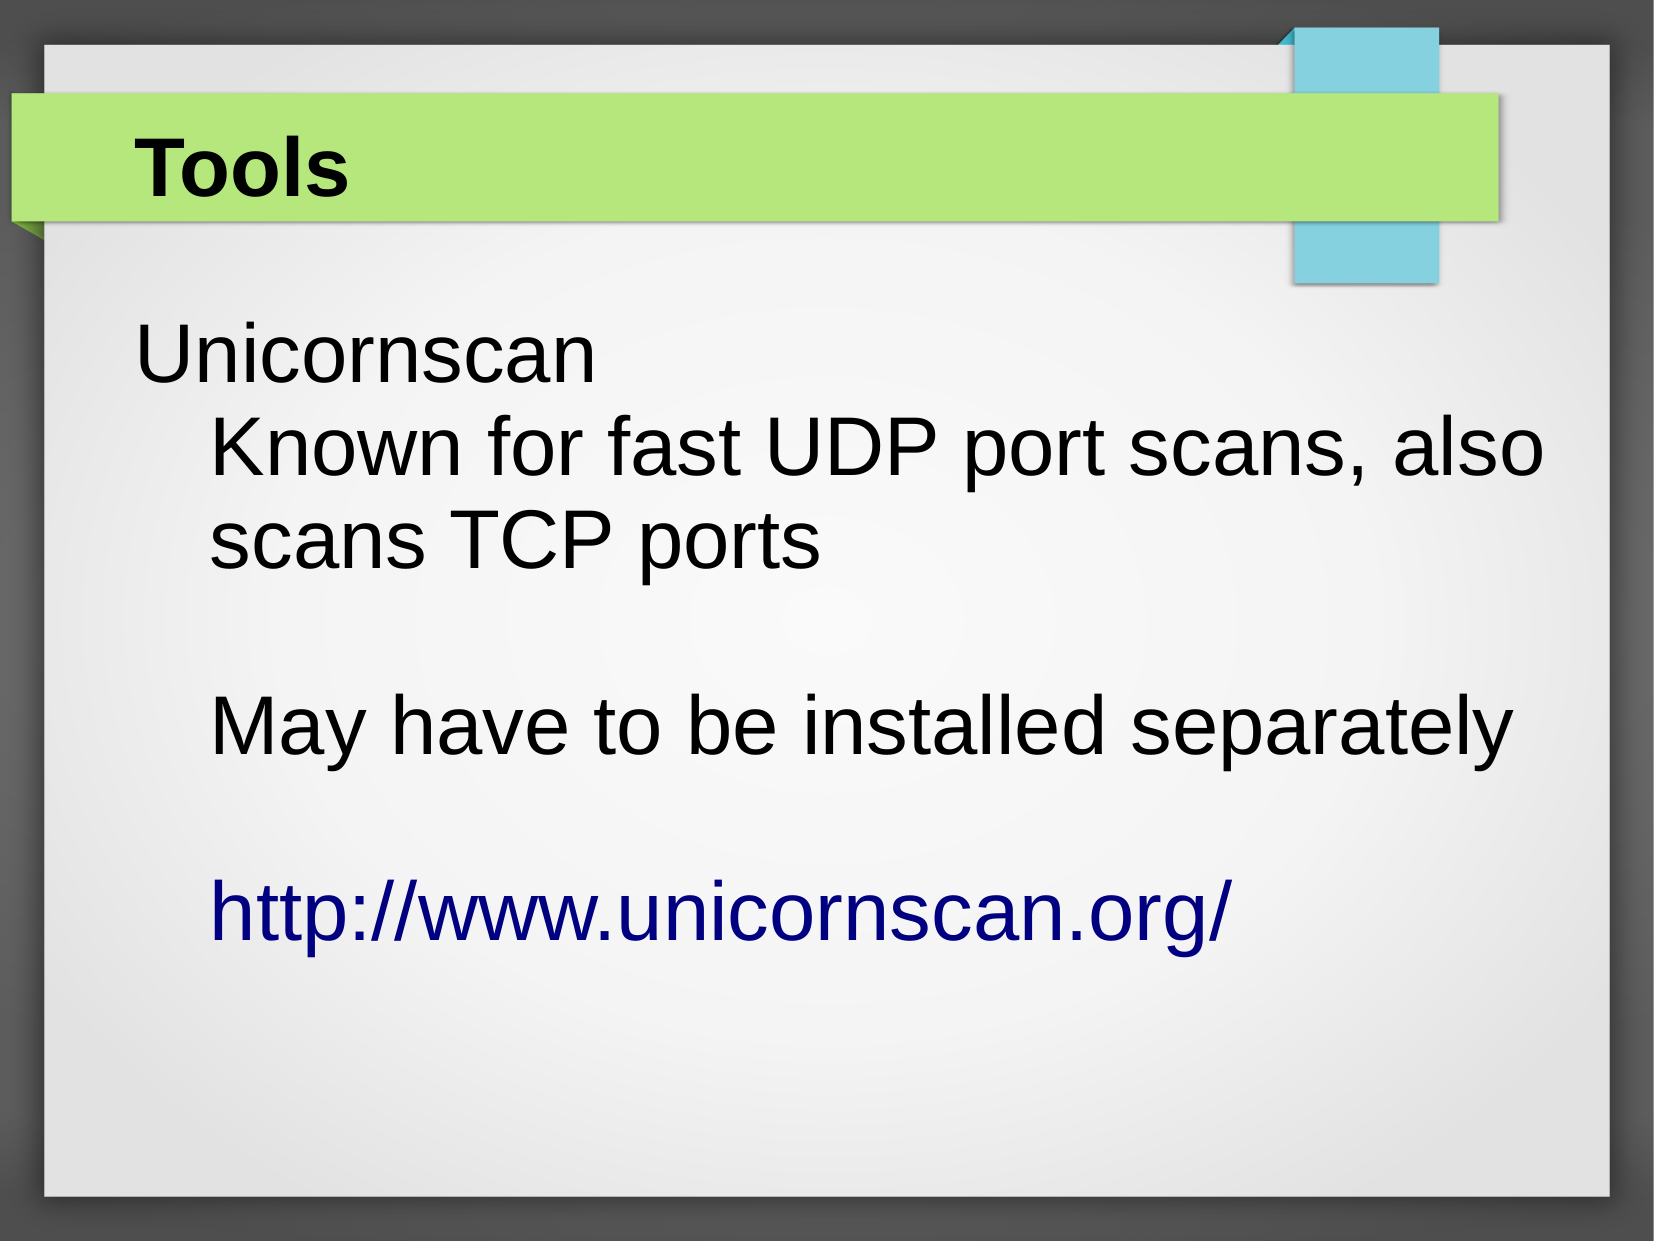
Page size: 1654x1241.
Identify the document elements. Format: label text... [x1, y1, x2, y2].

text_box Tools Unicornscan Known for fast UDP port scans, also scans TCP ports May have to be installed separately http://www.unicornscan.org/ [120, 114, 1585, 967]
picture [0, 0, 1654, 1241]
